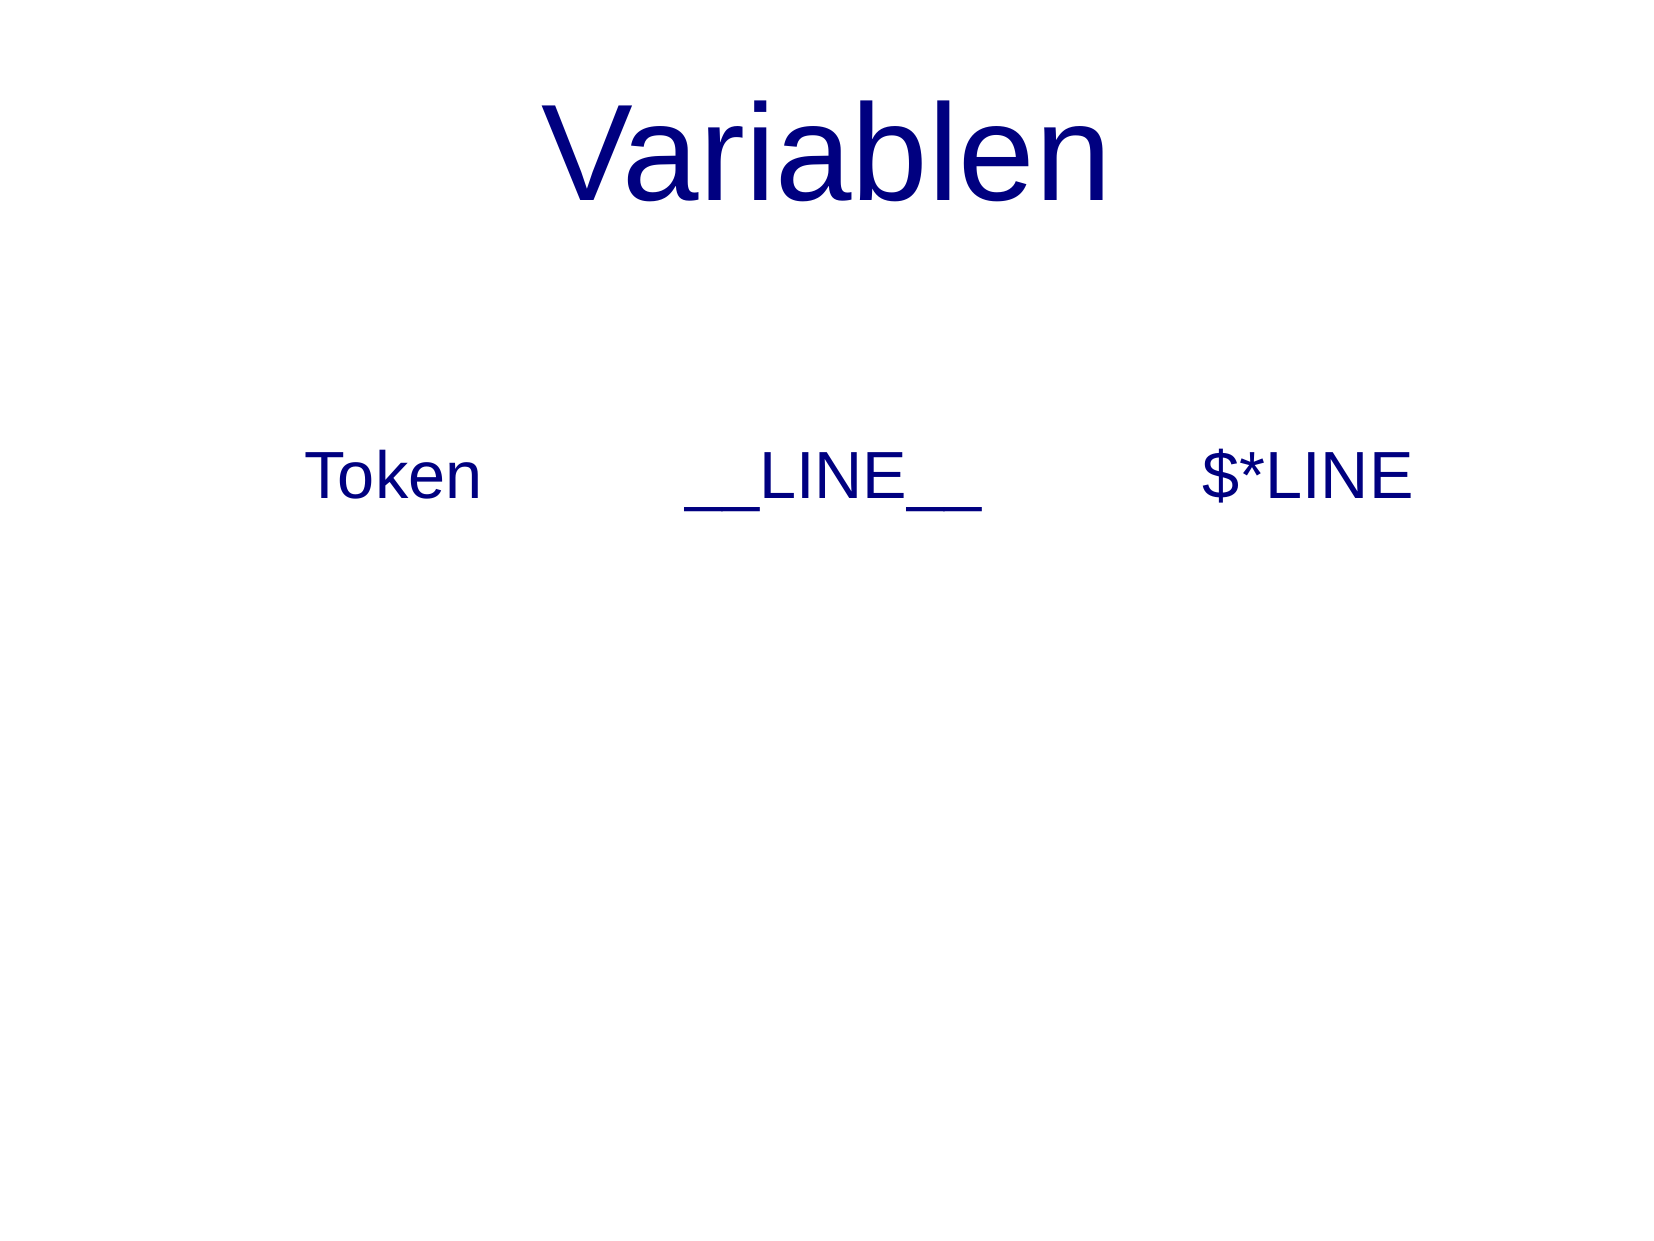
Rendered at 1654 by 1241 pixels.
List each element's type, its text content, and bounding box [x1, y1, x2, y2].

subtitle Token __LINE__ $*LINE [82, 290, 1571, 1109]
title Variablen [82, 49, 1571, 257]
